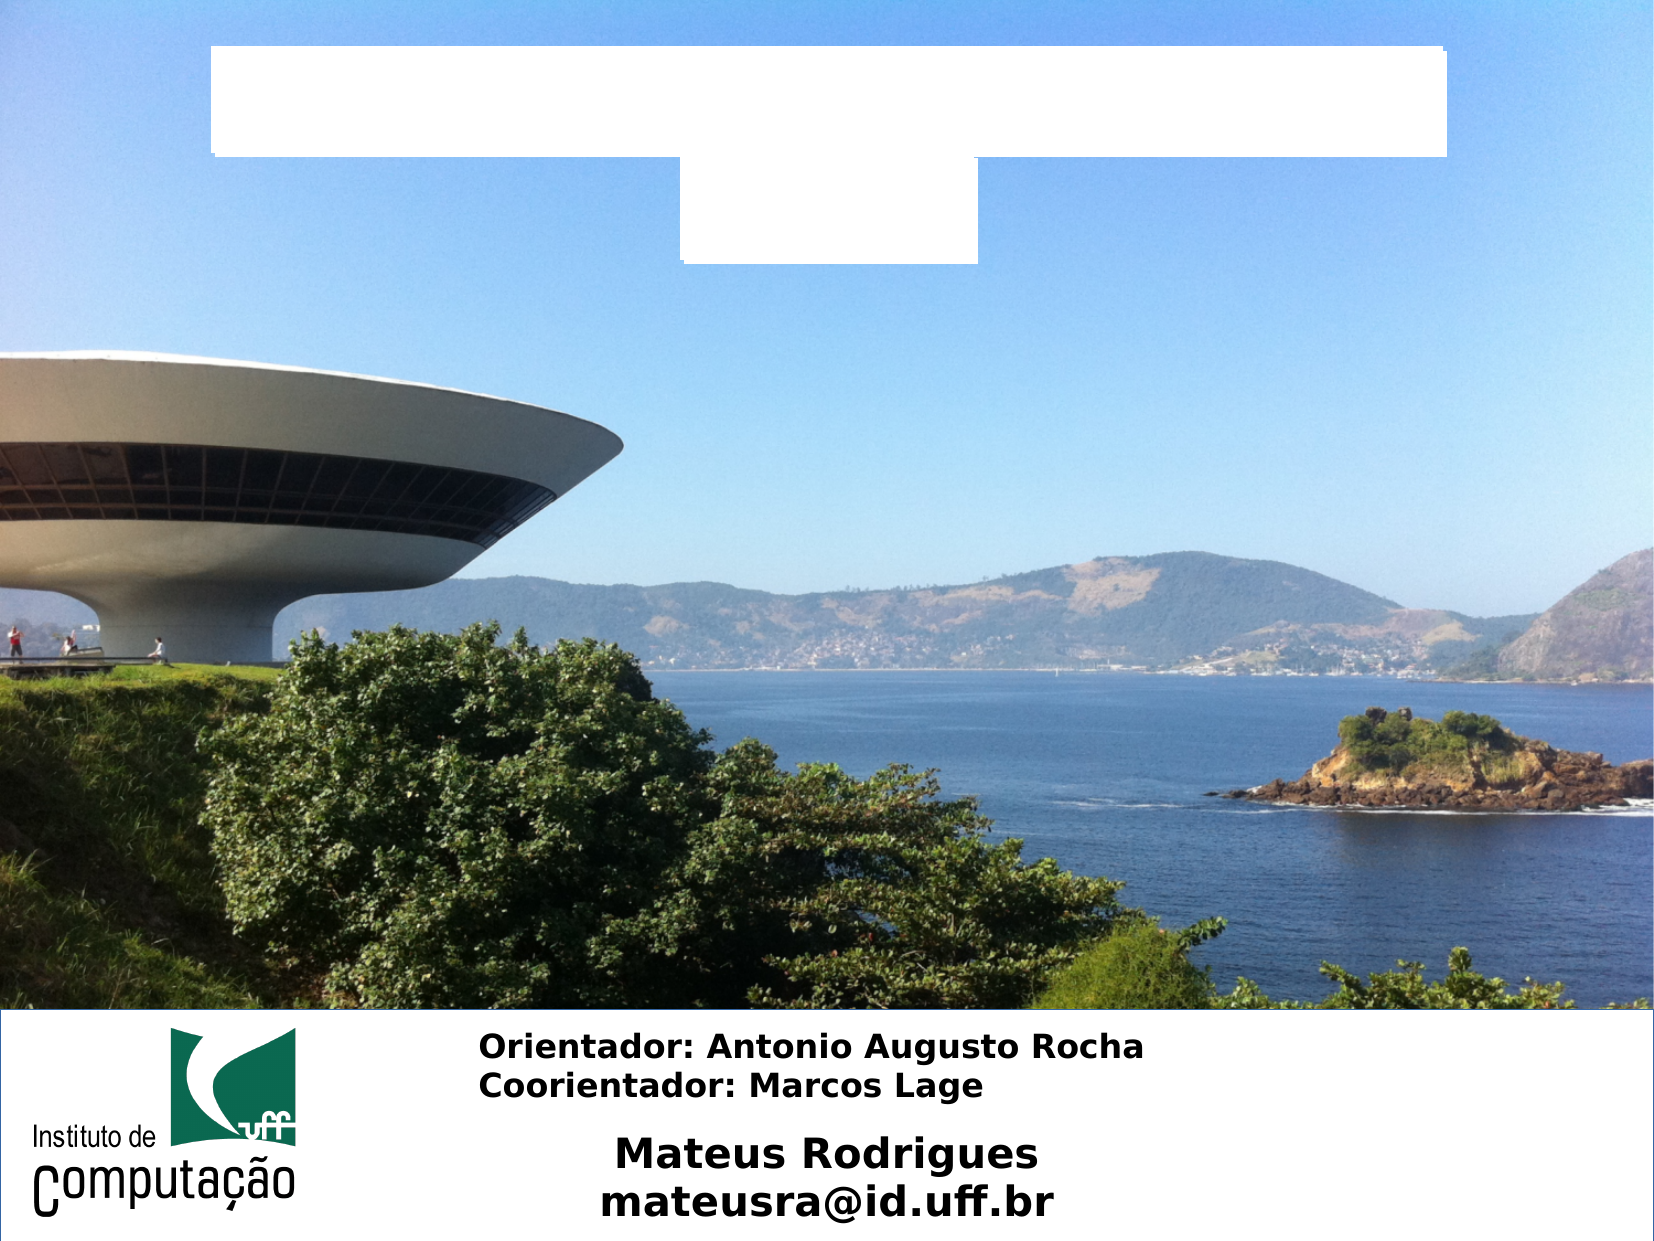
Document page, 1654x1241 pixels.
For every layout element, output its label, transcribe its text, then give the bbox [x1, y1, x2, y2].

picture [0, 0, 1654, 1241]
title Detecção de Desvios de Rotas [82, 45, 1571, 261]
